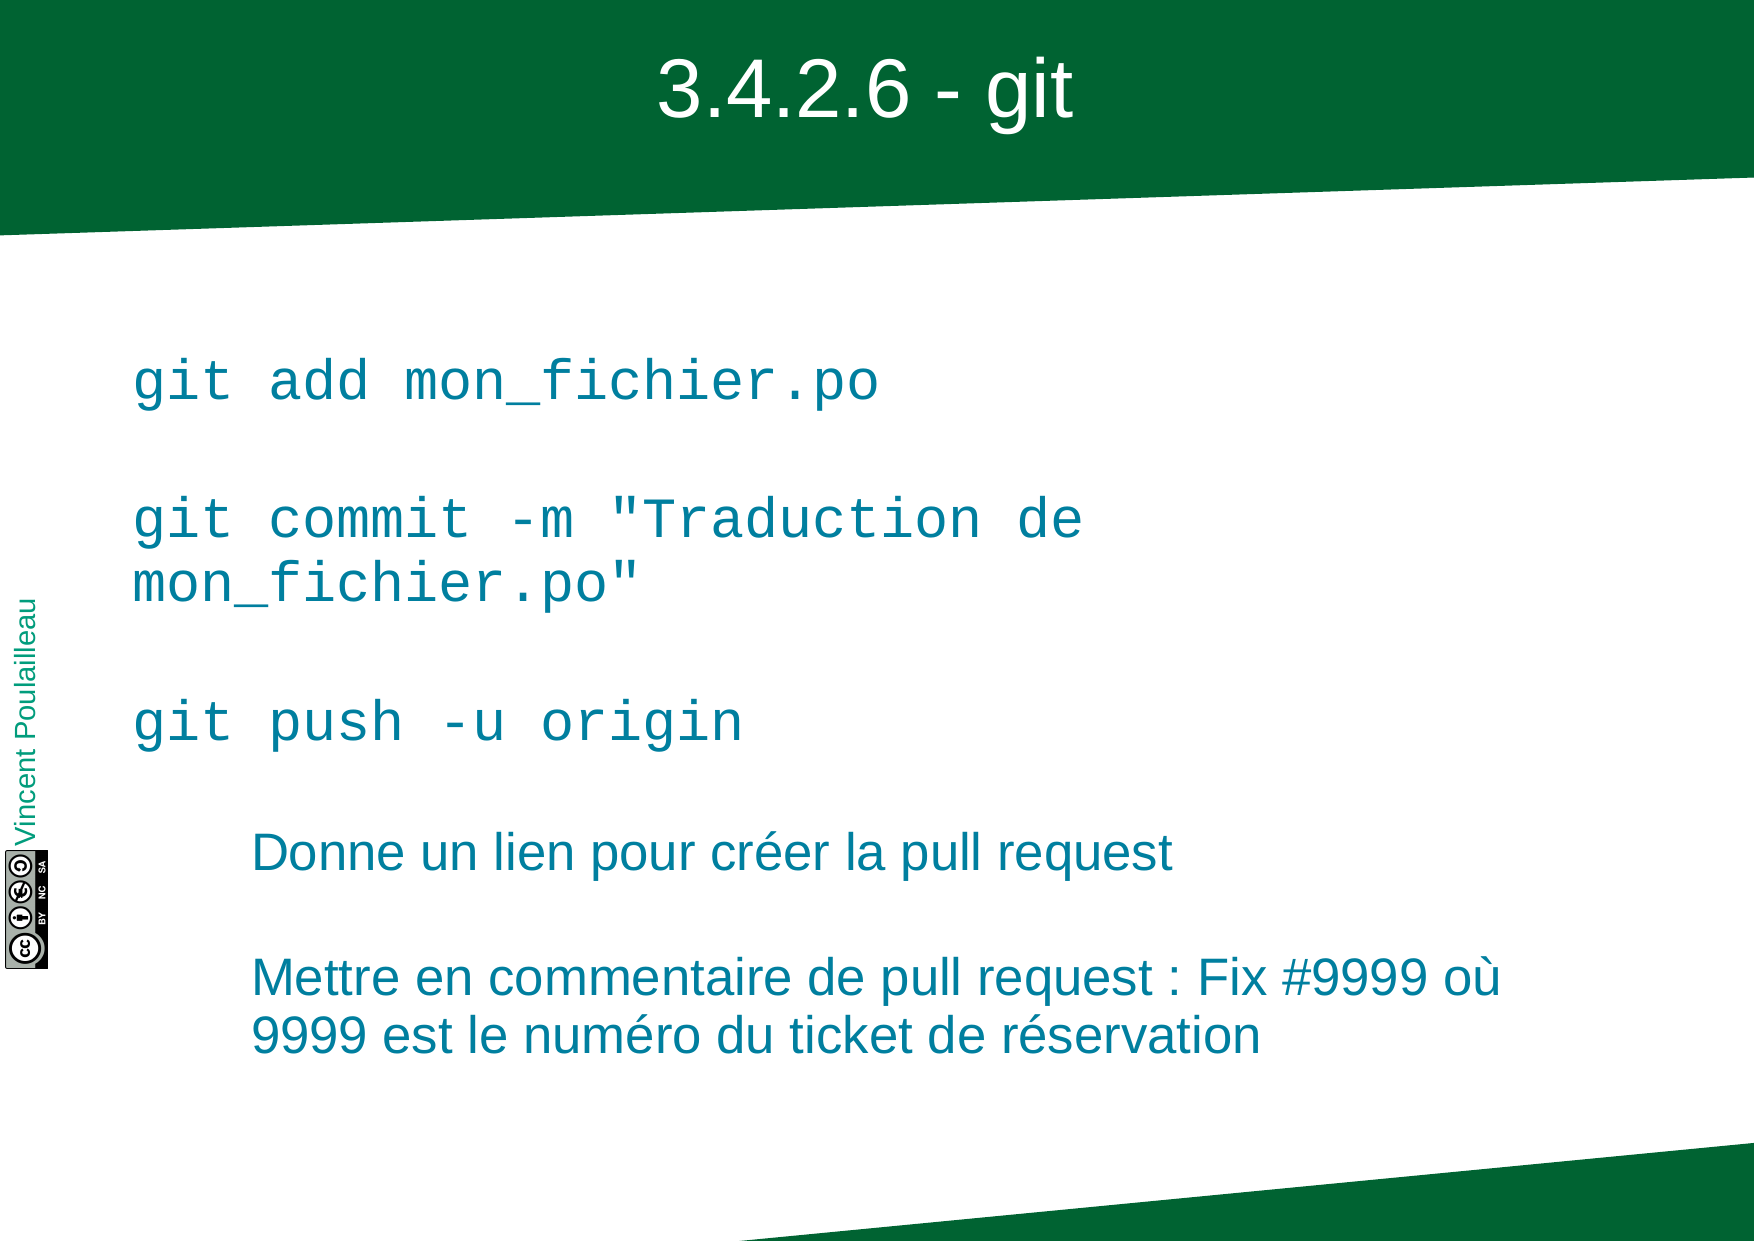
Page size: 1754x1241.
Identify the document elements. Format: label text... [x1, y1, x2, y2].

text_box git add mon_fichier.po git commit -m "Traduction de mon_fichier.po" git push -u origin Donne un lien pour créer la pull request Mettre en commentaire de pull request : Fix #9999 où 9999 est le numéro du ticket de réservation [0, 178, 1754, 1241]
text_box [0, 178, 1740, 236]
text_box 3.4.2.6 - git [0, 0, 1754, 178]
picture [5, 850, 48, 969]
text_box [739, 1142, 1754, 1241]
text_box © 2019 Vincent Poulailleau [1, 448, 61, 1099]
